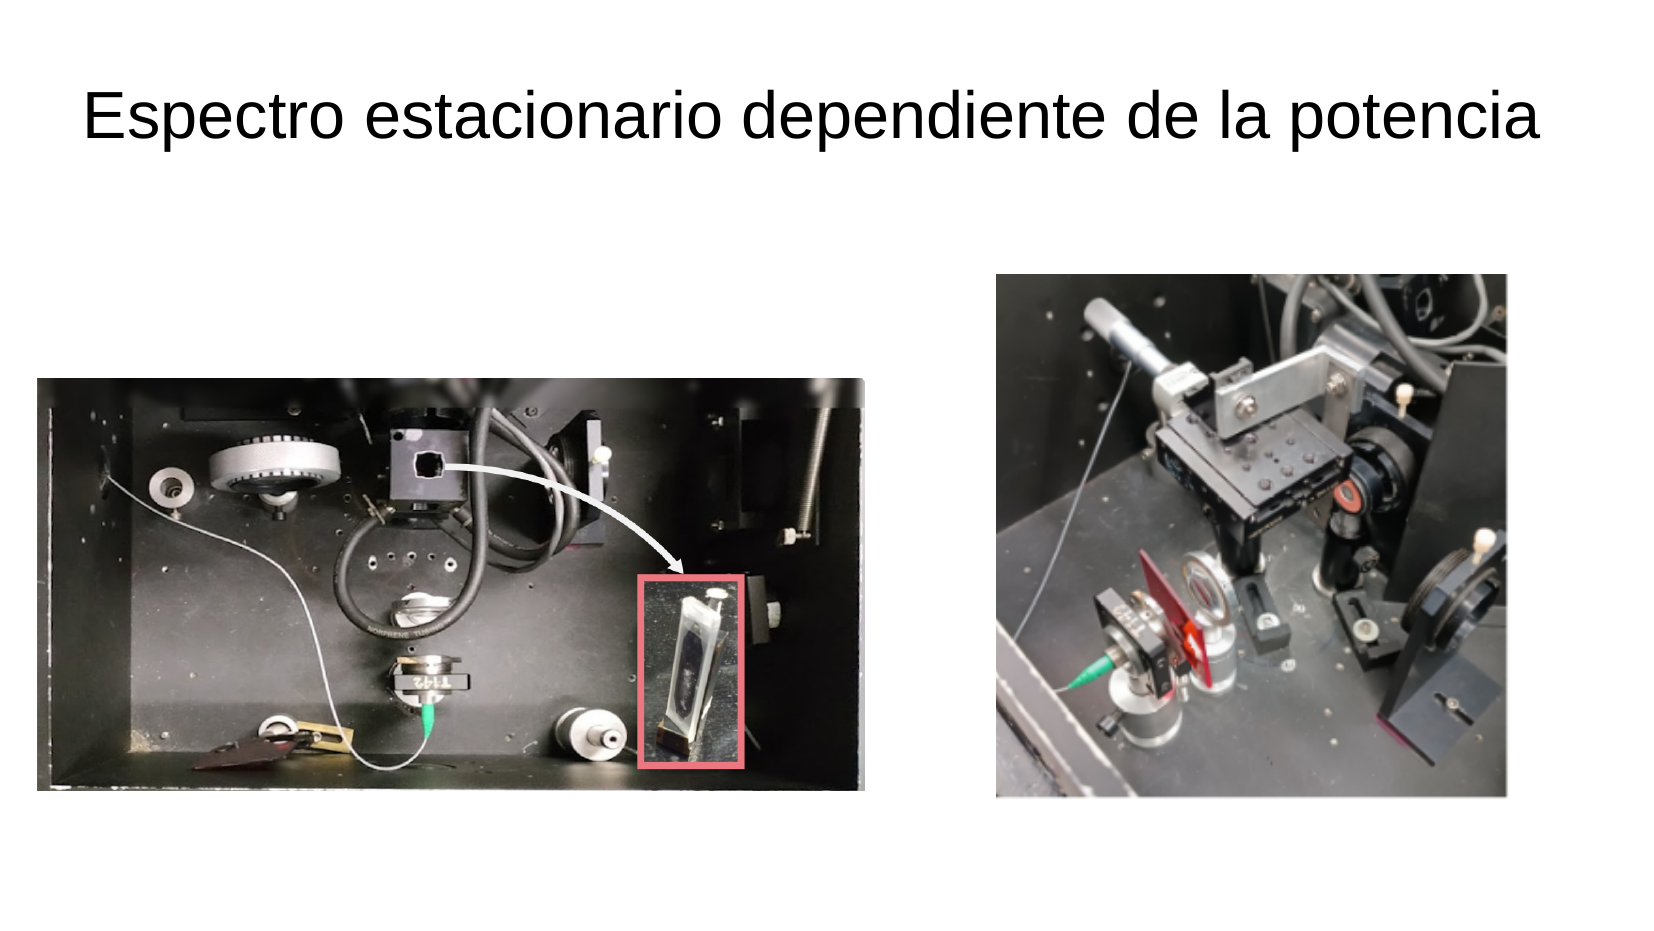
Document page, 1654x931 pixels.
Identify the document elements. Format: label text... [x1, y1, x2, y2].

title Espectro estacionario dependiente de la potencia [82, 37, 1572, 193]
picture [37, 378, 865, 791]
picture [996, 274, 1512, 801]
